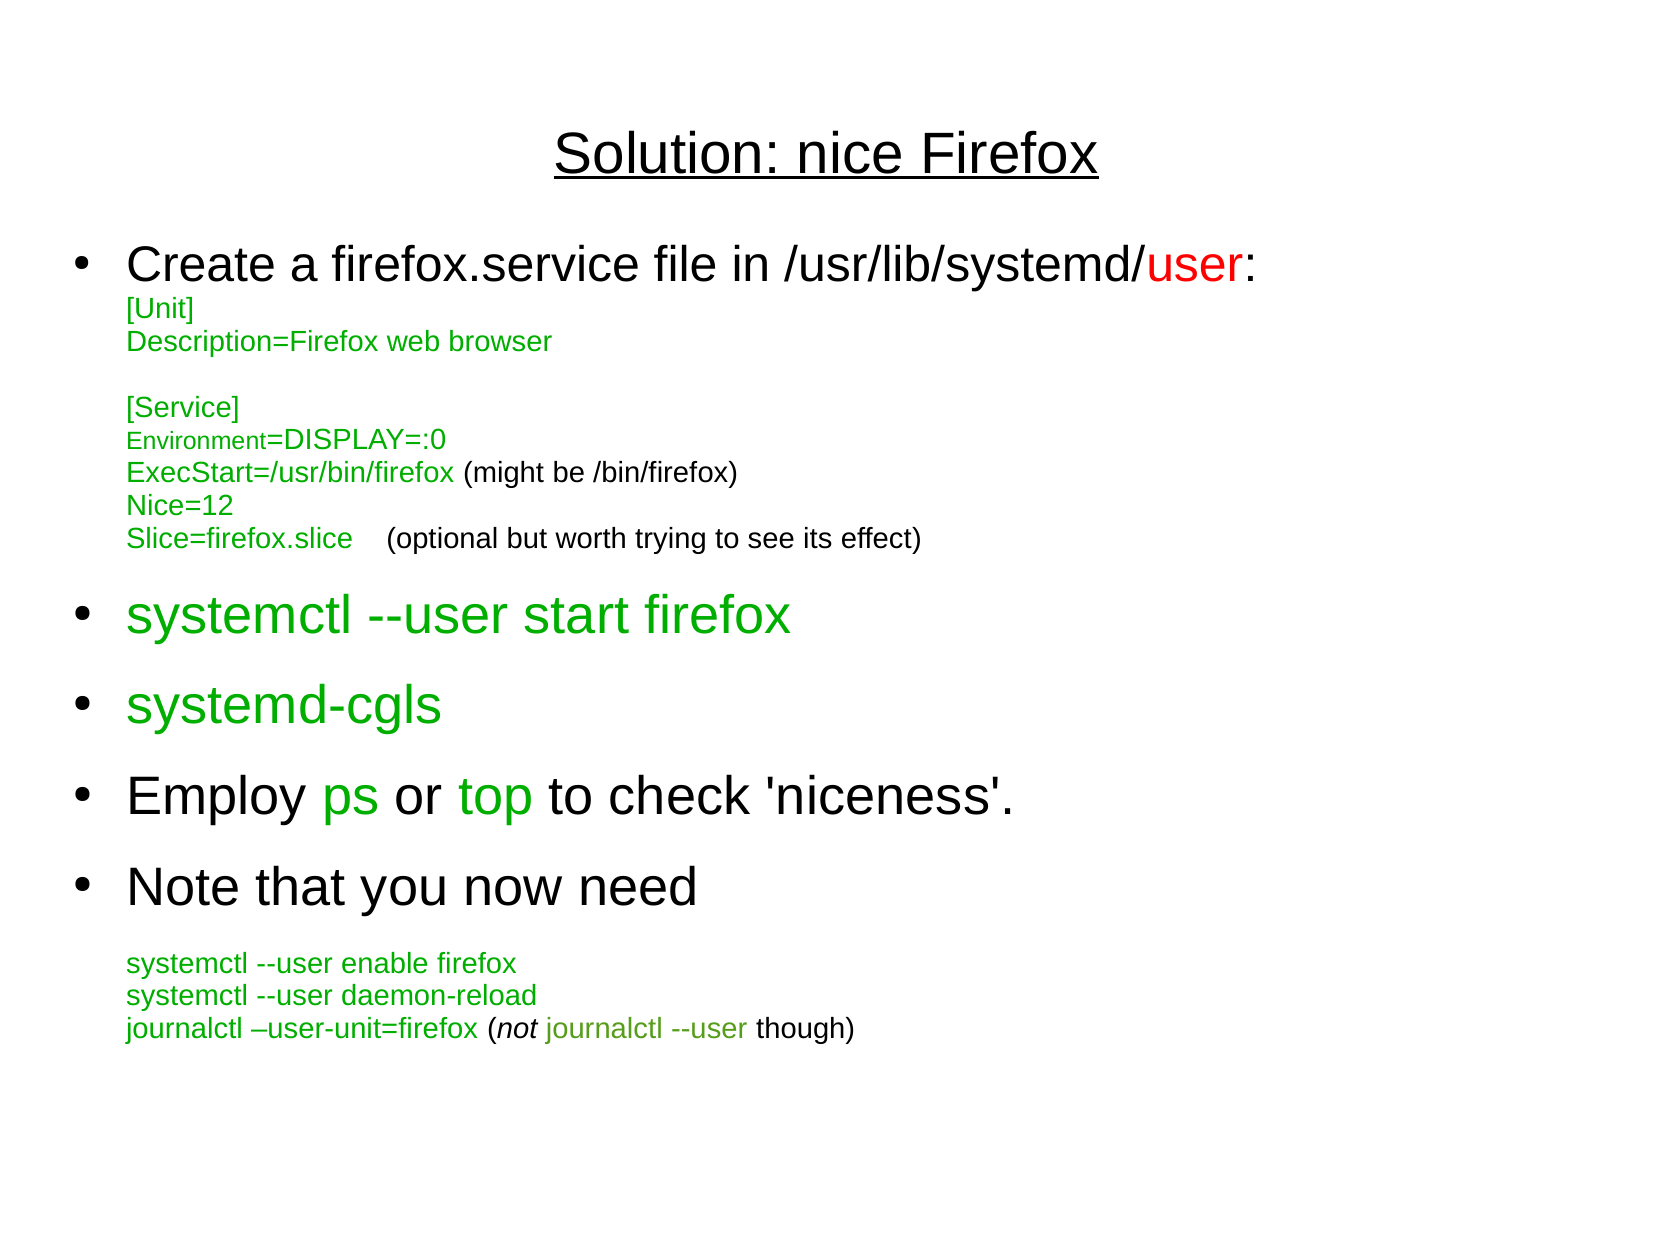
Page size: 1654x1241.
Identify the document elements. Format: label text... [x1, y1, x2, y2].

list Create a firefox.service file in /usr/lib/systemd/user: [Unit] Description=Firefox web browser [Service] Environment=DISPLAY=:0 ExecStart=/usr/bin/firefox (might be /bin/firefox) Nice=12 Slice=firefox.slice (optional but worth trying to see its effect) systemctl --user start firefox systemd-cgls Employ ps or top to check 'niceness'. Note that you now need systemctl --user enable firefox systemctl --user daemon-reload journalctl –user-unit=firefox (not journalctl --user though) [55, 236, 1571, 1149]
title Solution: nice Firefox [82, 49, 1571, 236]
